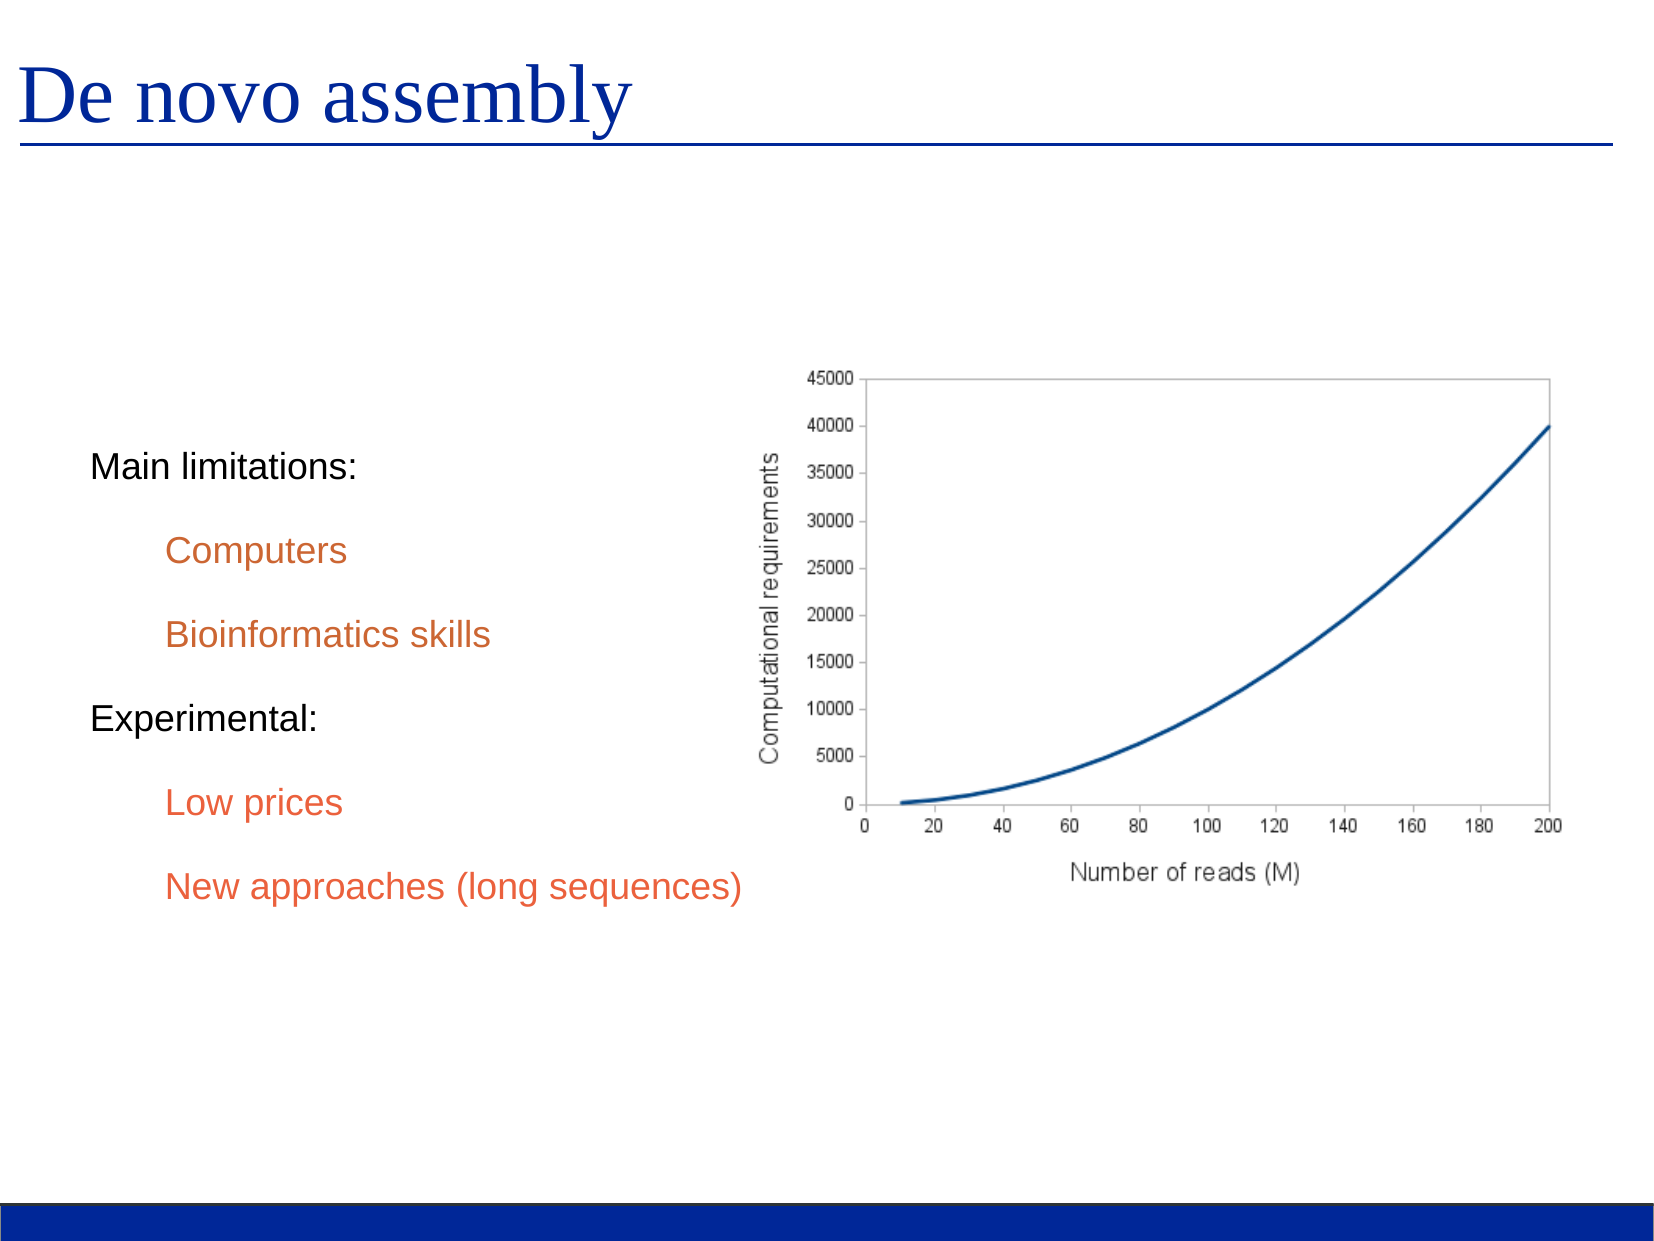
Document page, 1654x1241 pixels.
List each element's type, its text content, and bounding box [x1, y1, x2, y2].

text_box Main limitations: Computers Bioinformatics skills Experimental: Low prices New approaches (long sequences) [75, 437, 758, 915]
picture [750, 360, 1568, 901]
title De novo assembly [17, 0, 1589, 198]
